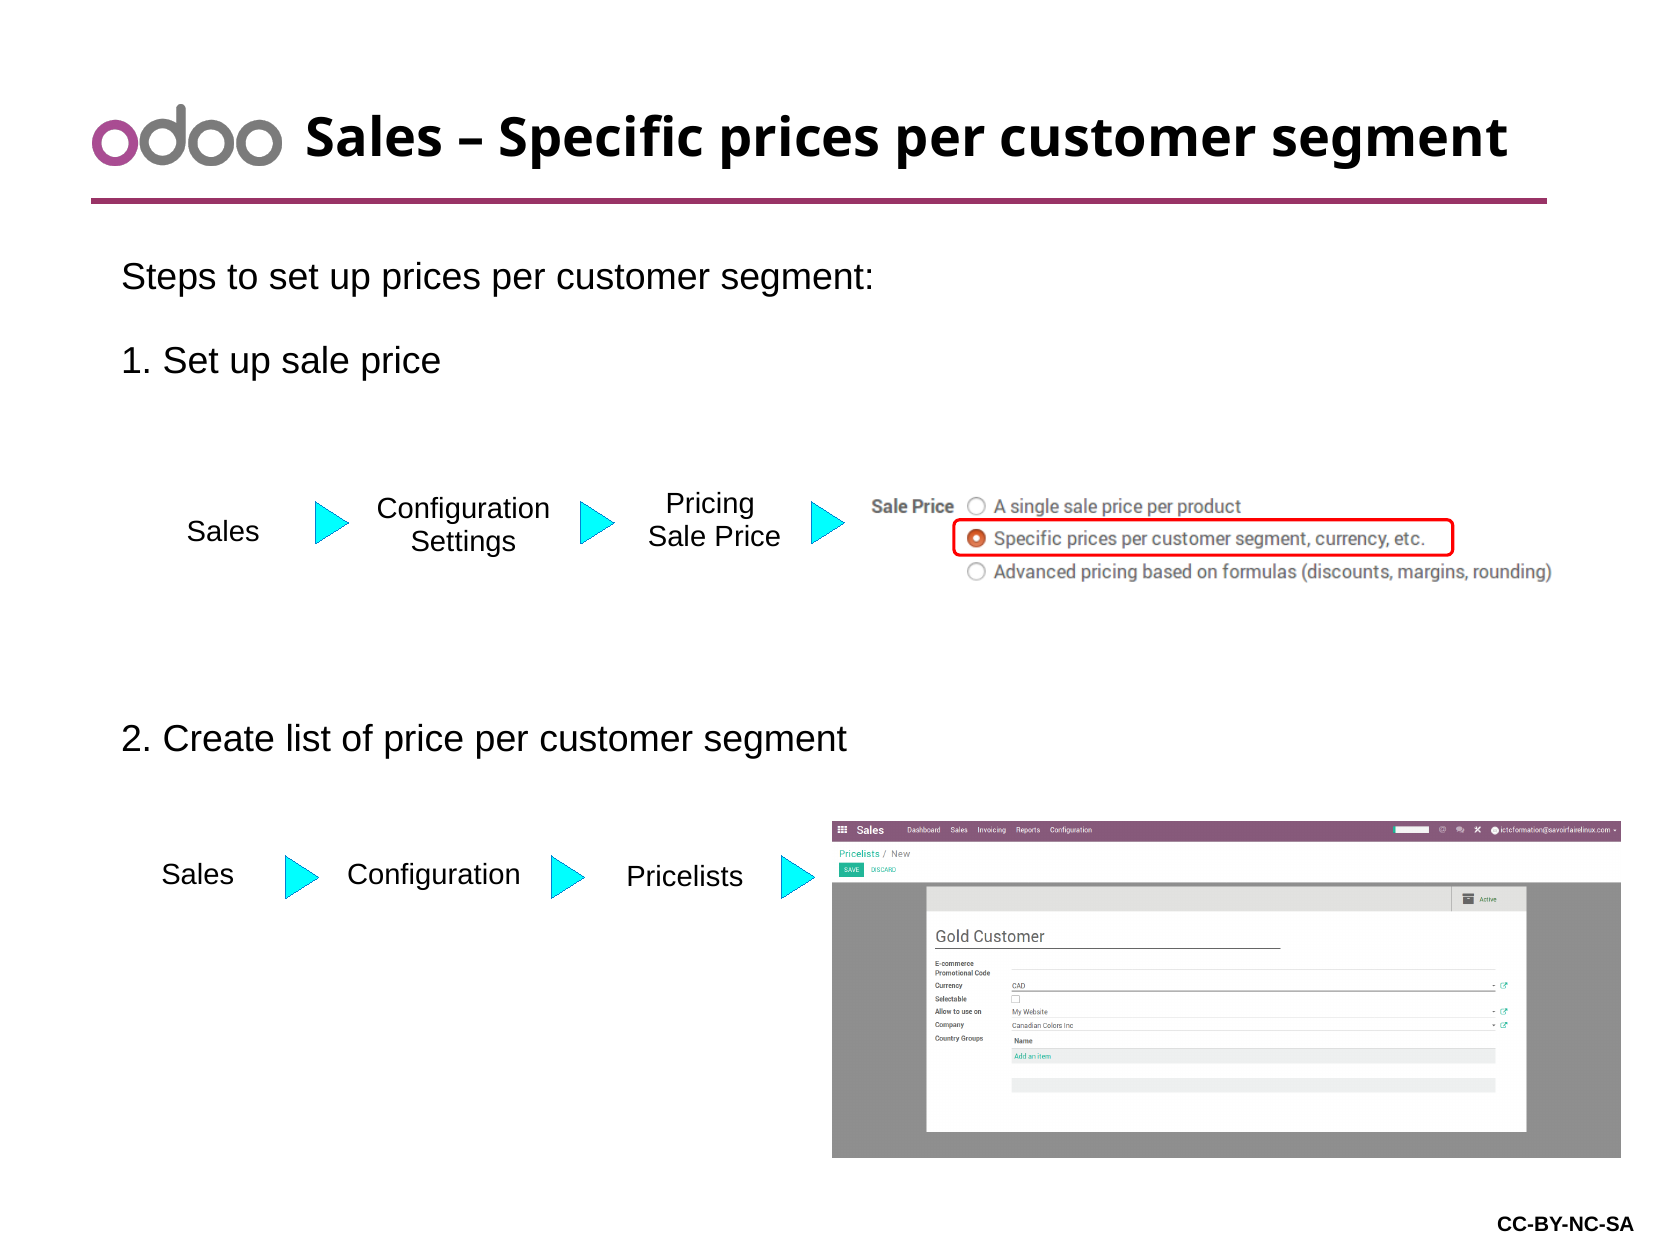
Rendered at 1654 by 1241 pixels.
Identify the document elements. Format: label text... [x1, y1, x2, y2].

text_box [580, 501, 615, 544]
text_box Configuration [283, 850, 585, 950]
text_box [811, 501, 845, 544]
picture [92, 104, 282, 166]
text_box Sales [141, 507, 312, 565]
title Sales – Specific prices per customer segment [305, 31, 1568, 239]
picture [832, 821, 1621, 1158]
text_box [551, 855, 585, 899]
text_box CC-BY-NC-SA [1482, 1204, 1654, 1241]
text_box Steps to set up prices per customer segment: 1. Set up sale price 2. Create list of price per customer segment [106, 248, 1441, 767]
text_box Pricing Sale Price [578, 479, 851, 579]
picture [862, 489, 1583, 615]
text_box [953, 519, 1453, 556]
text_box [781, 855, 815, 899]
text_box Sales [112, 850, 283, 908]
text_box Configuration Settings [312, 484, 615, 584]
text_box Pricelists [549, 852, 821, 951]
